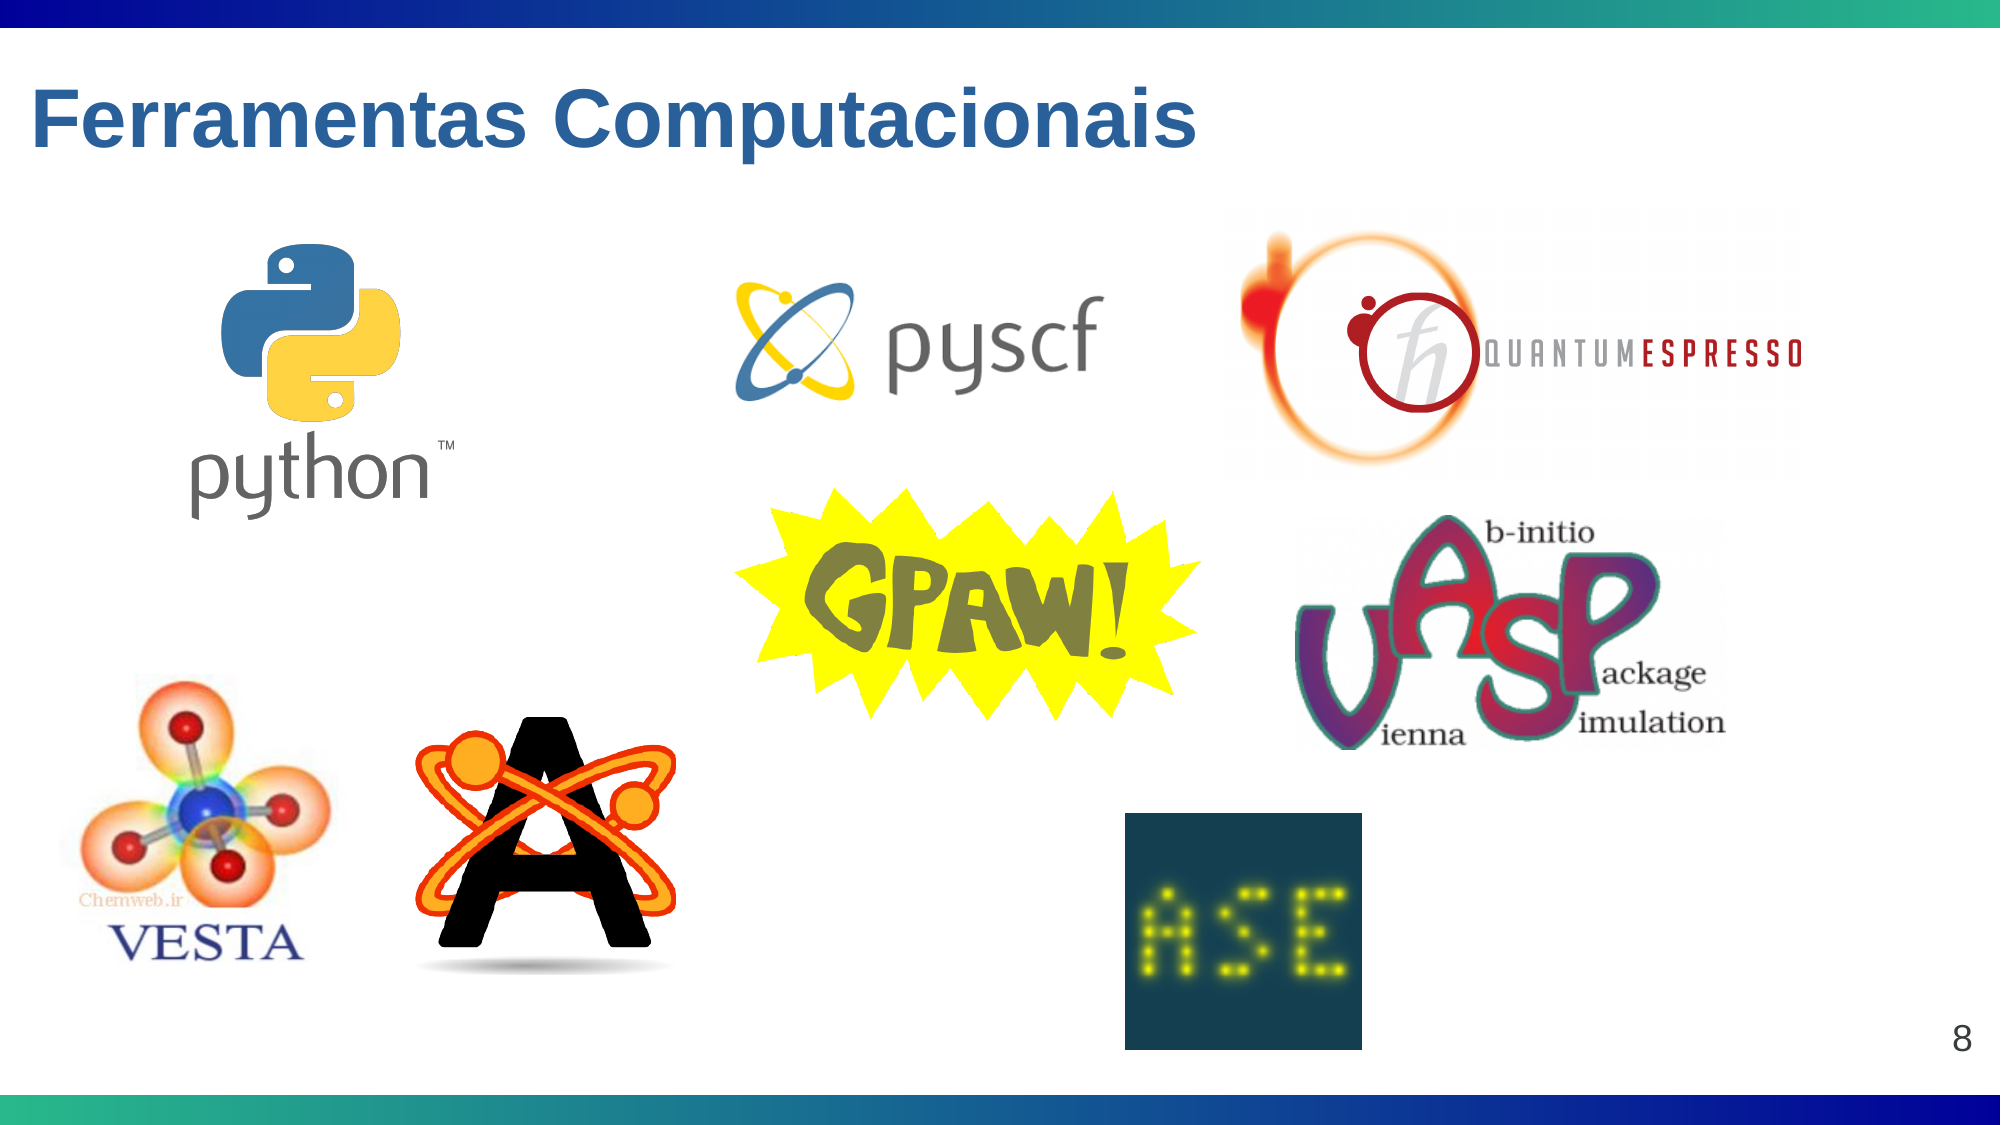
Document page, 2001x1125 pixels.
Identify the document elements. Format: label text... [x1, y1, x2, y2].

text_box Ferramentas Computacionais [15, 31, 1719, 210]
picture [1219, 209, 1801, 488]
picture [712, 271, 1126, 413]
text_box [0, 0, 2000, 28]
picture [734, 487, 1201, 721]
picture [1125, 813, 1362, 1051]
picture [1295, 515, 1726, 751]
picture [59, 674, 360, 976]
picture [412, 712, 676, 976]
text_box [0, 1095, 2000, 1125]
text_box <number> [1761, 1010, 1988, 1081]
picture [58, 241, 563, 526]
